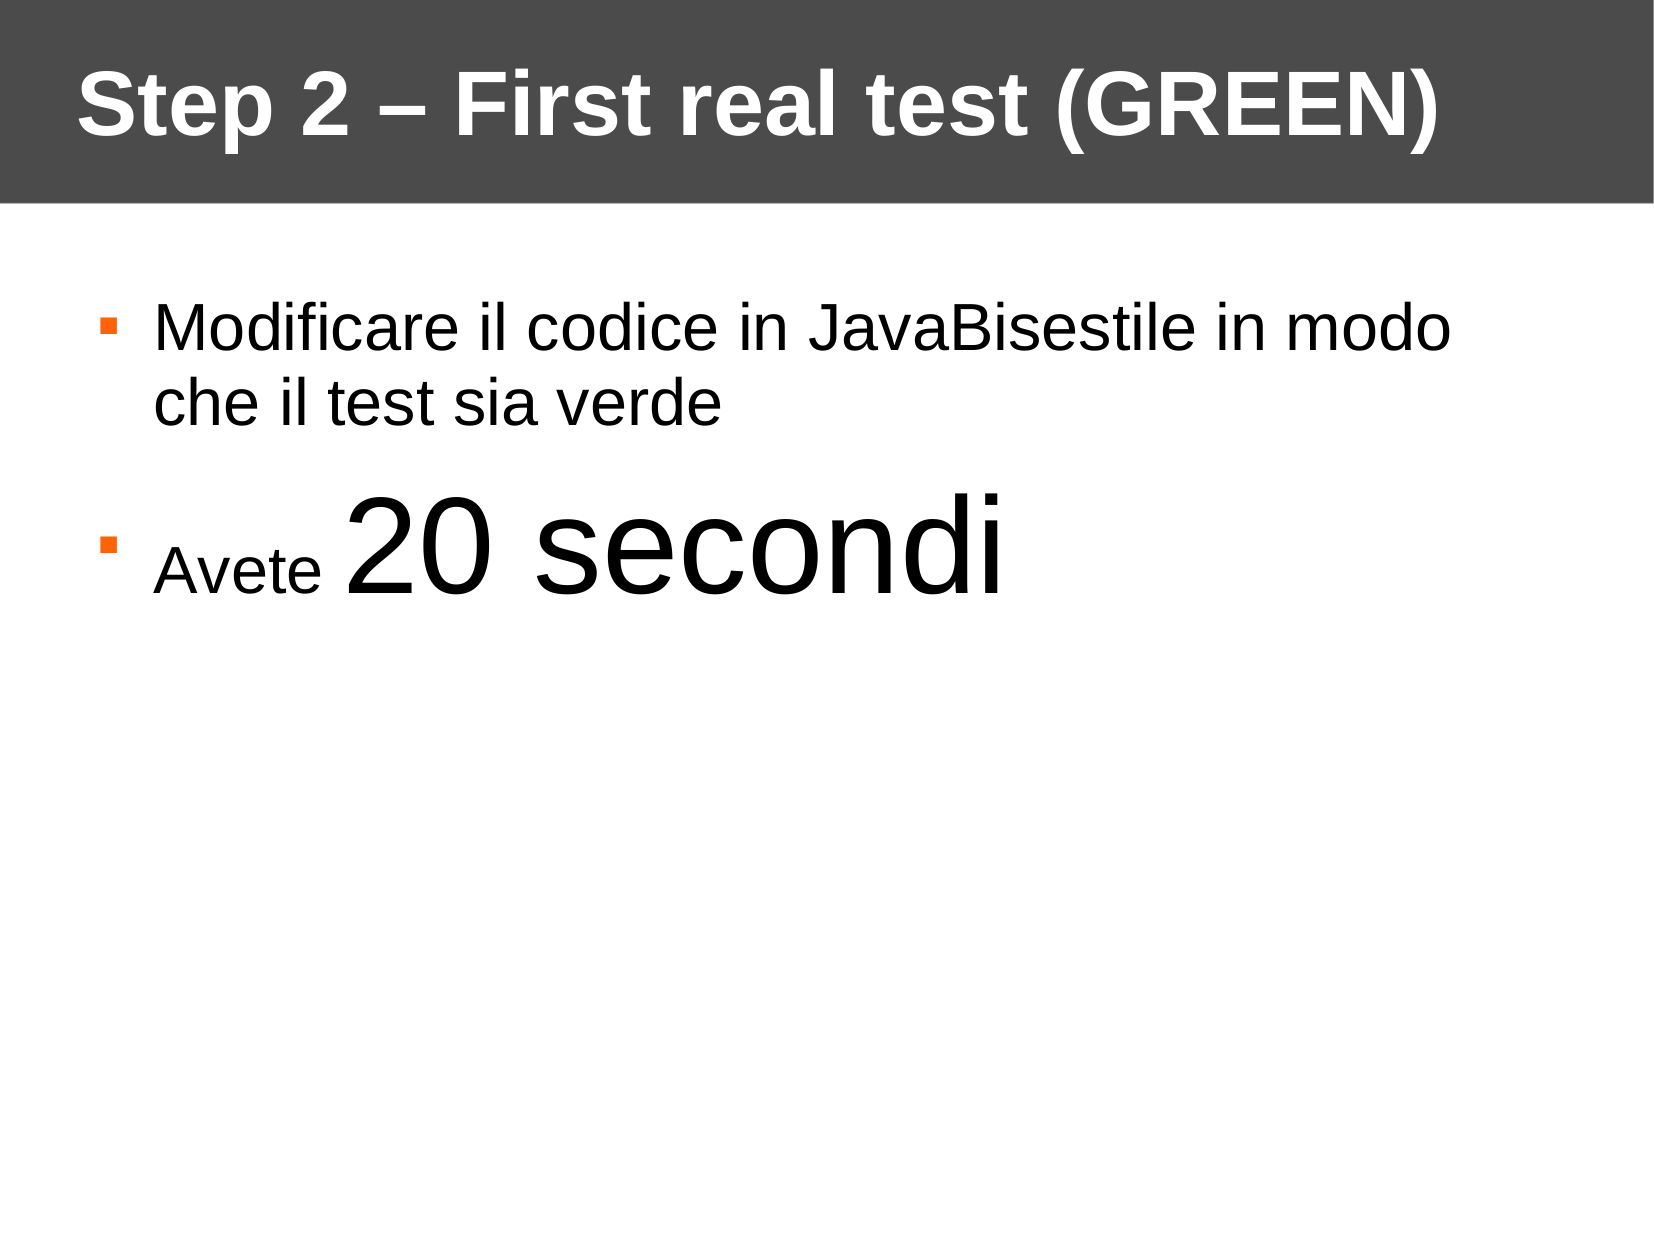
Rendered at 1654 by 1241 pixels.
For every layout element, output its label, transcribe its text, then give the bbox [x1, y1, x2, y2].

picture [0, 0, 1654, 1241]
list Modificare il codice in JavaBisestile in modo che il test sia verde Avete 20 secondi [82, 290, 1571, 1109]
title Step 2 – First real test (GREEN) [76, 0, 1565, 208]
